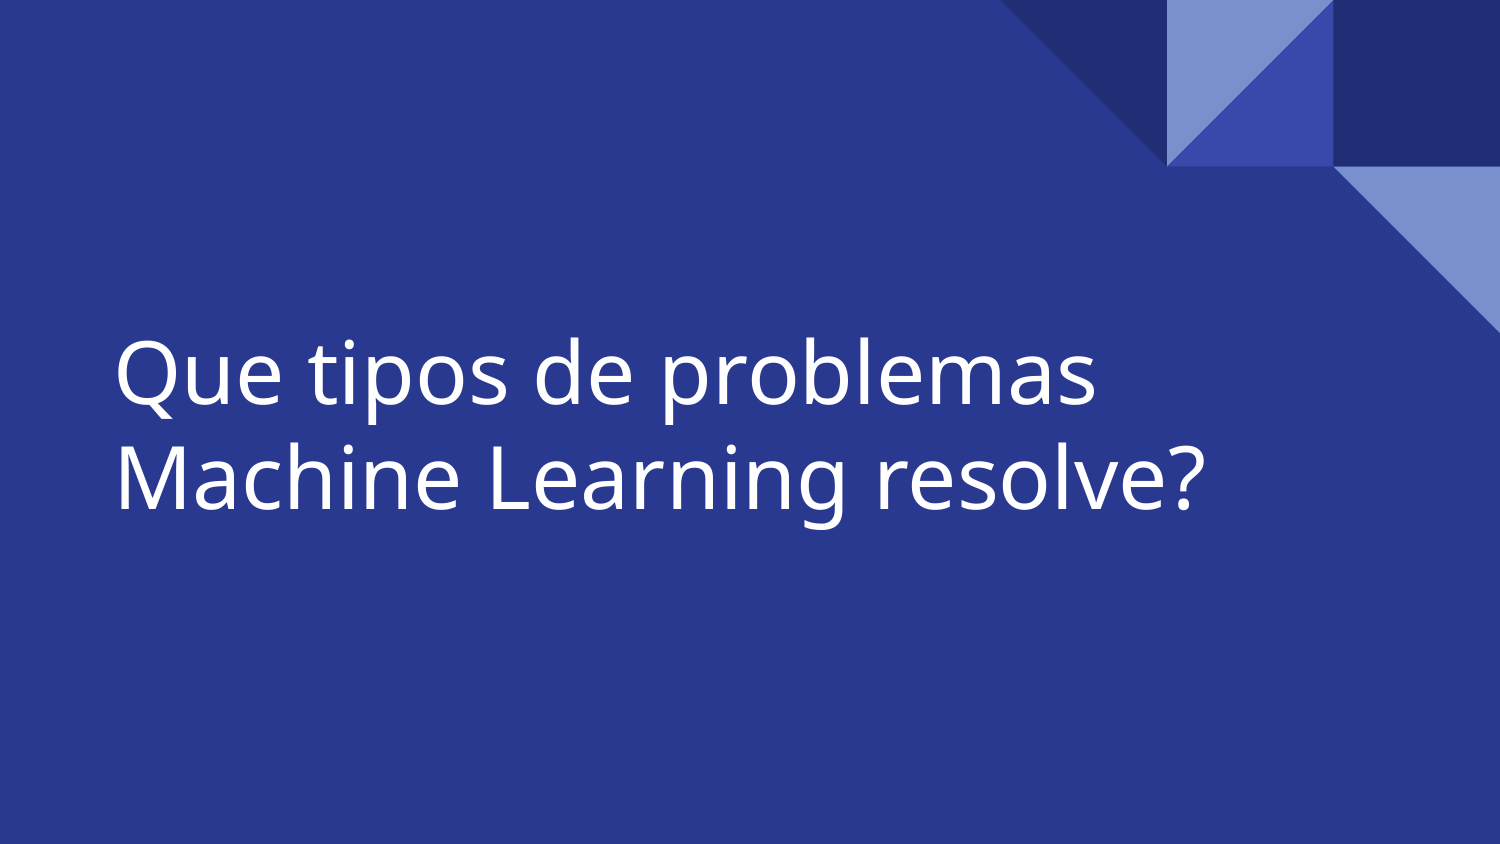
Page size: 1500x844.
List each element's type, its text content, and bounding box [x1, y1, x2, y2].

title Que tipos de problemas Machine Learning resolve? [98, 353, 1447, 491]
